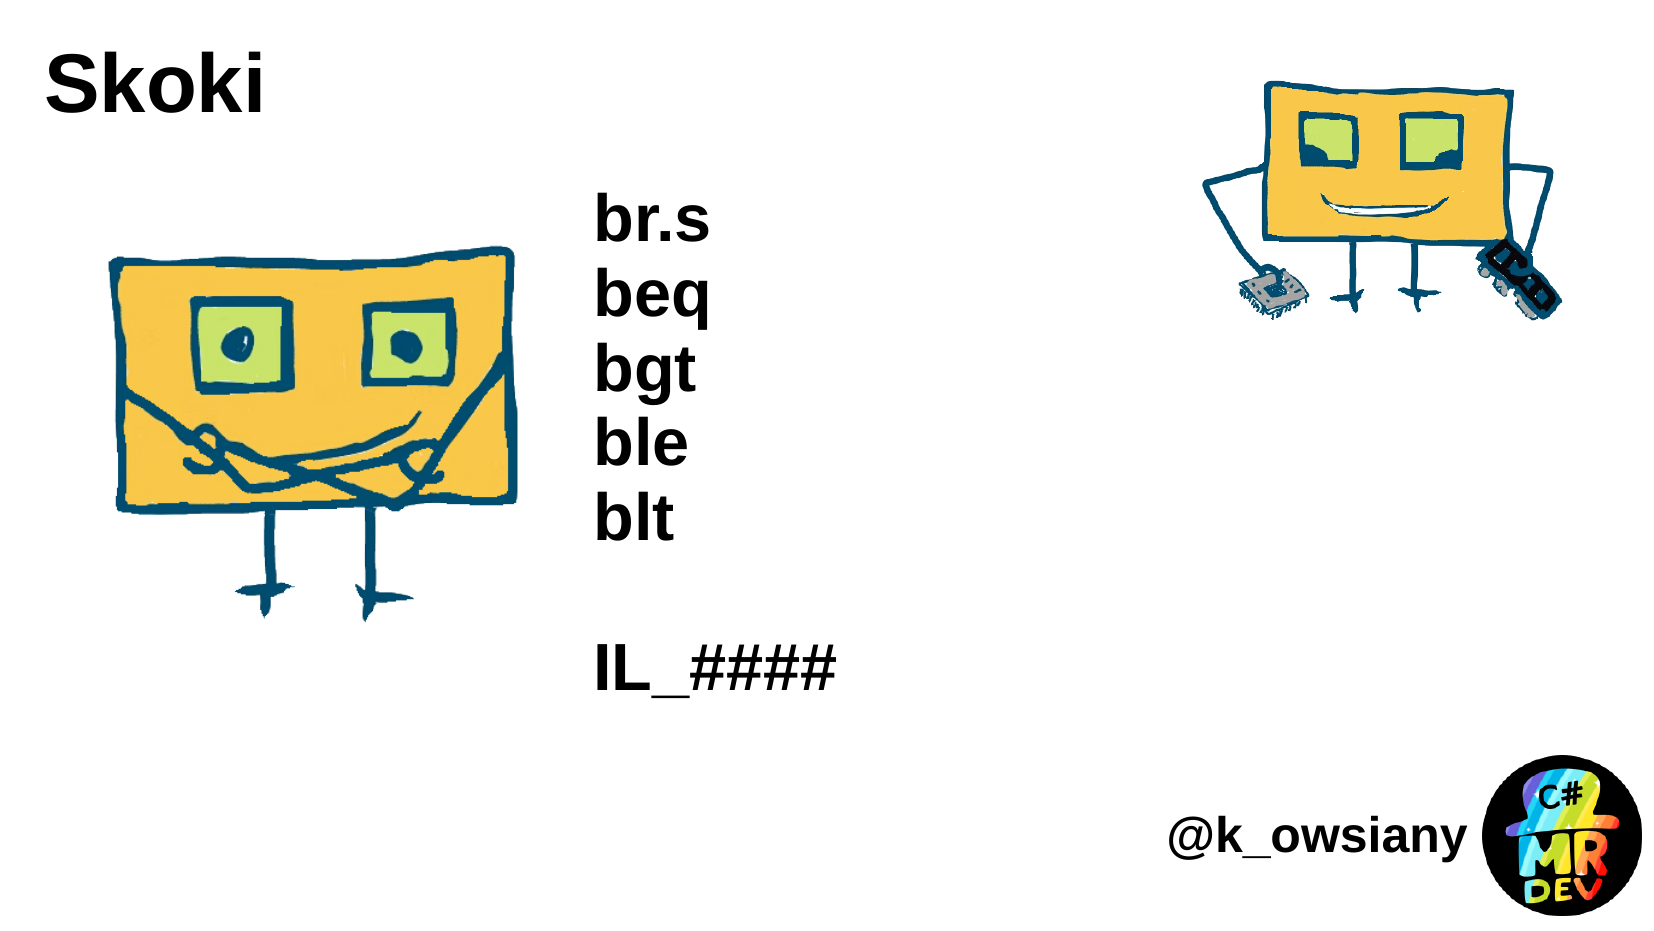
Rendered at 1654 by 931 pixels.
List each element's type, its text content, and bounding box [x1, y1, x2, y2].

text_box Skoki [29, 29, 886, 138]
picture [1198, 78, 1565, 326]
text_box br.s beq bgt ble blt IL_#### [578, 173, 969, 787]
picture [1482, 755, 1642, 916]
picture [100, 242, 525, 626]
